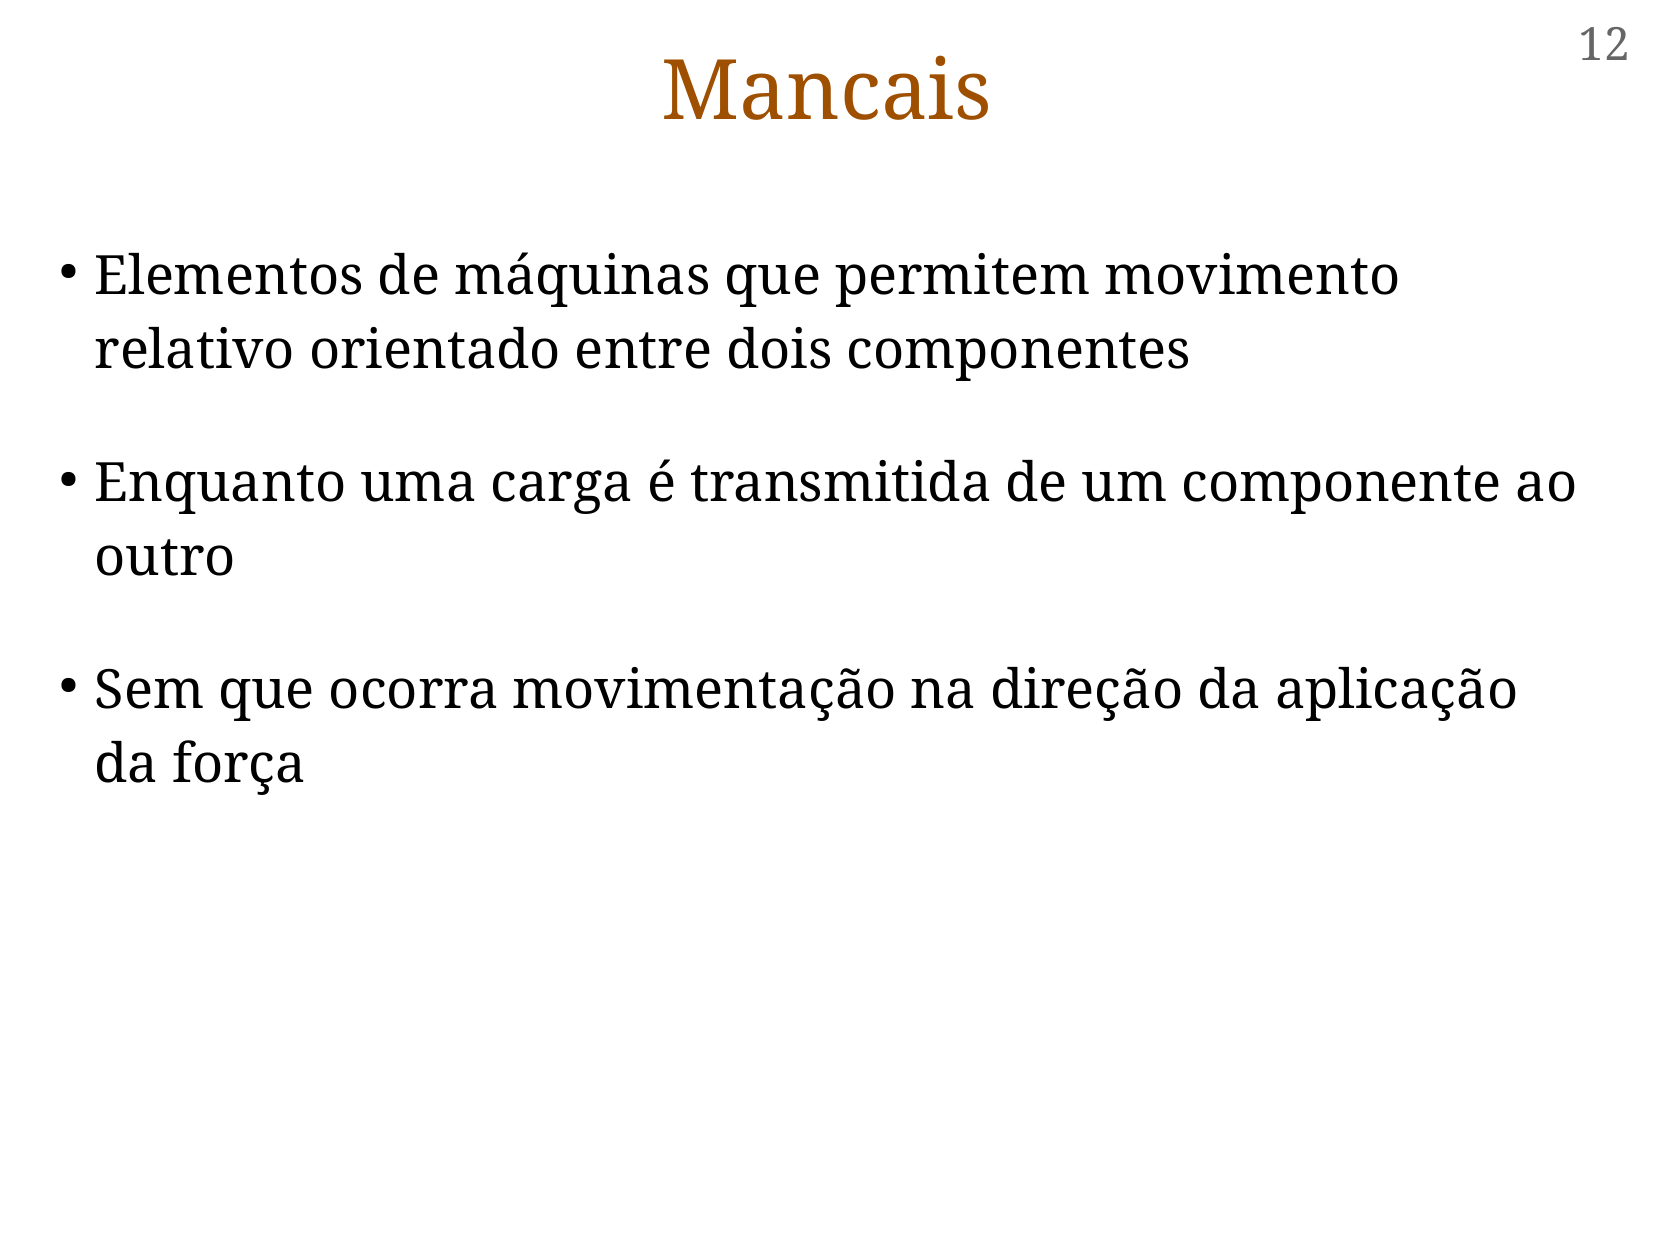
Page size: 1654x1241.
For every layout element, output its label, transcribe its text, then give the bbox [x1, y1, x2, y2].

list Elementos de máquinas que permitem movimento relativo orientado entre dois componentes Enquanto uma carga é transmitida de um componente ao outro Sem que ocorra movimentação na direção da aplicação da força [59, 236, 1595, 1211]
title Mancais [59, 29, 1595, 148]
